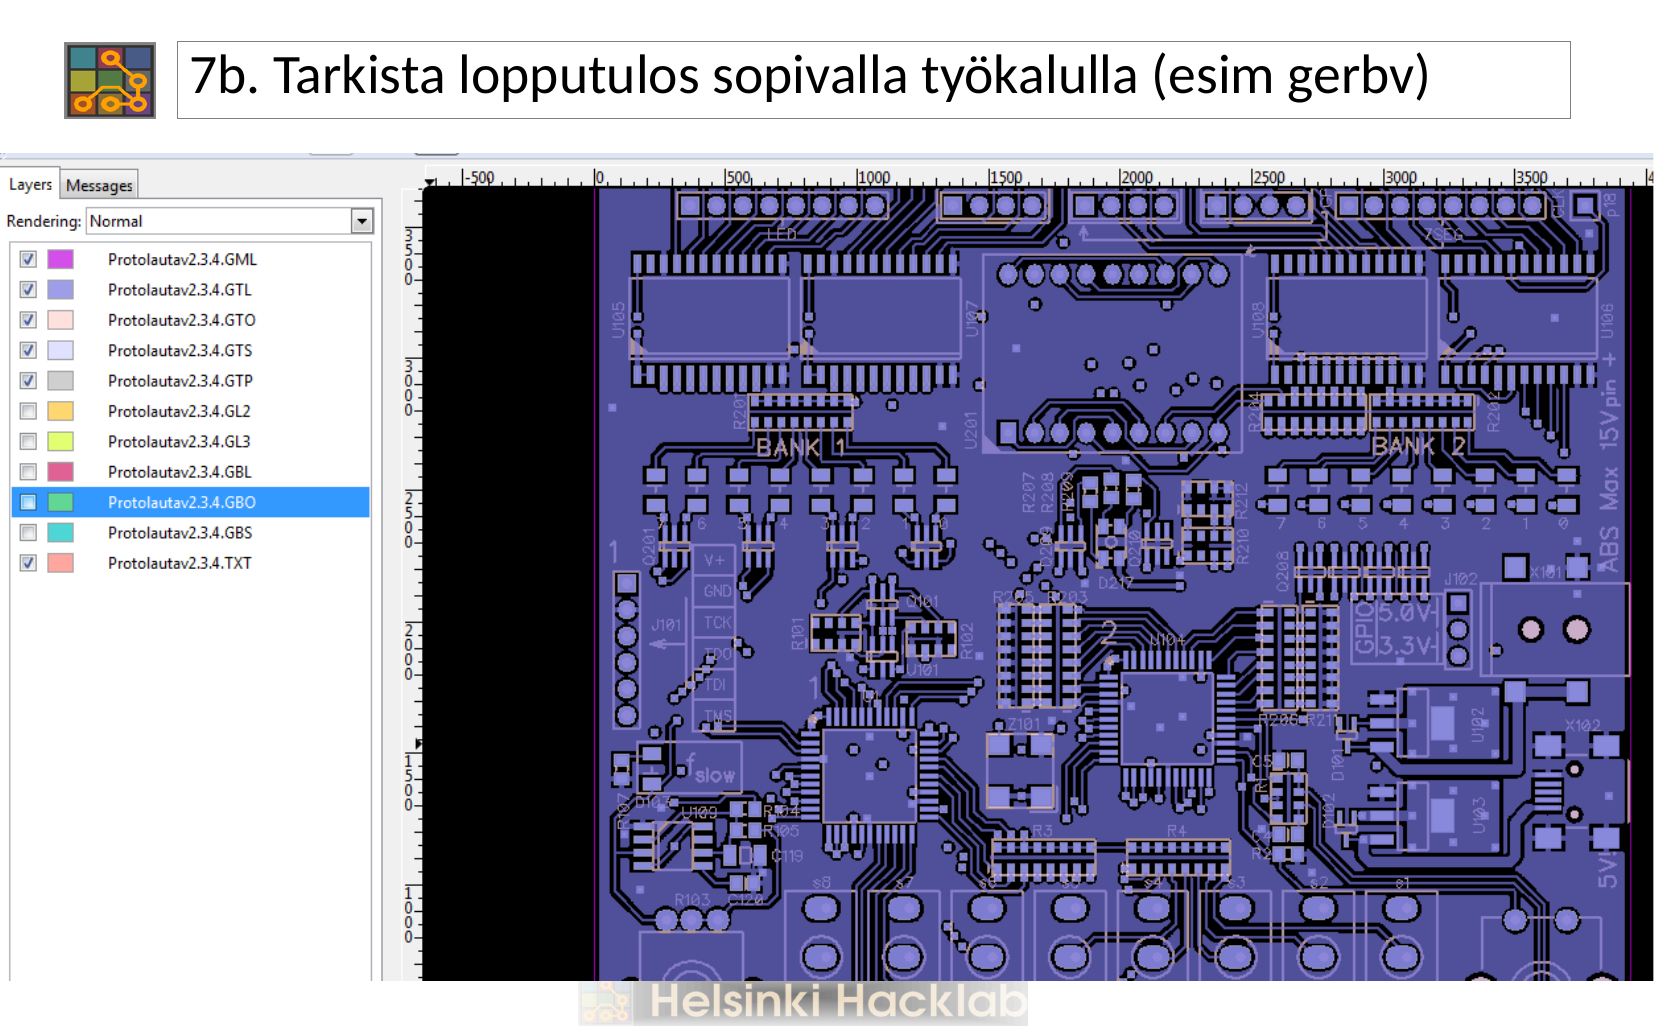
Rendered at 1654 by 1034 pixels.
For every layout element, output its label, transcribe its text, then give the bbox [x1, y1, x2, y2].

picture [0, 153, 1654, 981]
picture [64, 42, 156, 119]
title 7b. Tarkista lopputulos sopivalla työkalulla (esim gerbv) [177, 41, 1571, 119]
